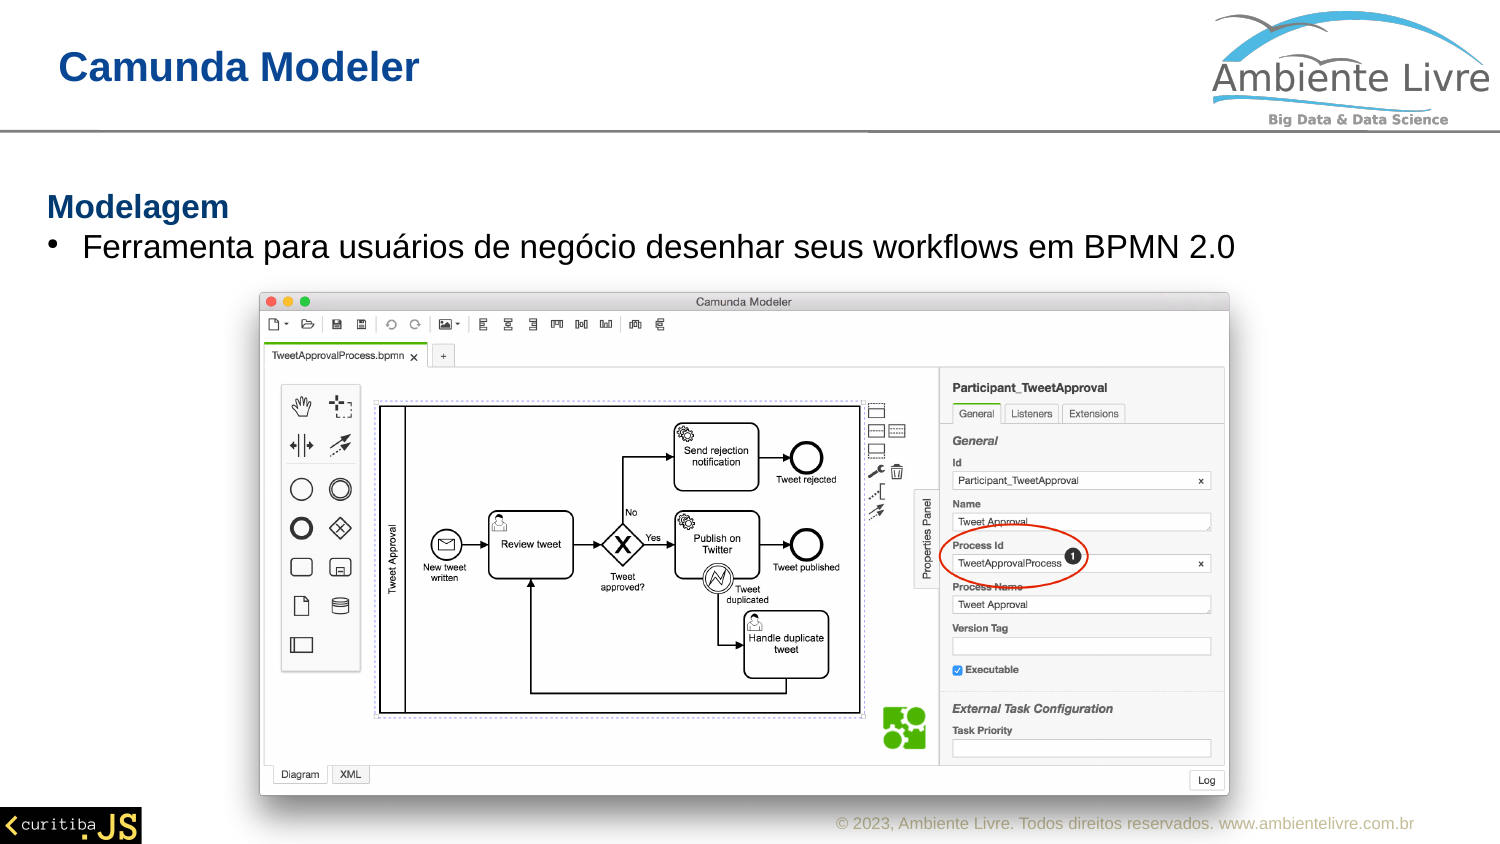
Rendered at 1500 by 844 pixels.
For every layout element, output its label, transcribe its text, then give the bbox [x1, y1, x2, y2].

text_box Modelagem Ferramenta para usuários de negócio desenhar seus workflows em BPMN 2.0 [32, 178, 1347, 273]
picture [0, 807, 142, 844]
picture [1212, 11, 1489, 127]
picture [187, 265, 1313, 844]
title Camunda Modeler [43, 8, 1127, 129]
